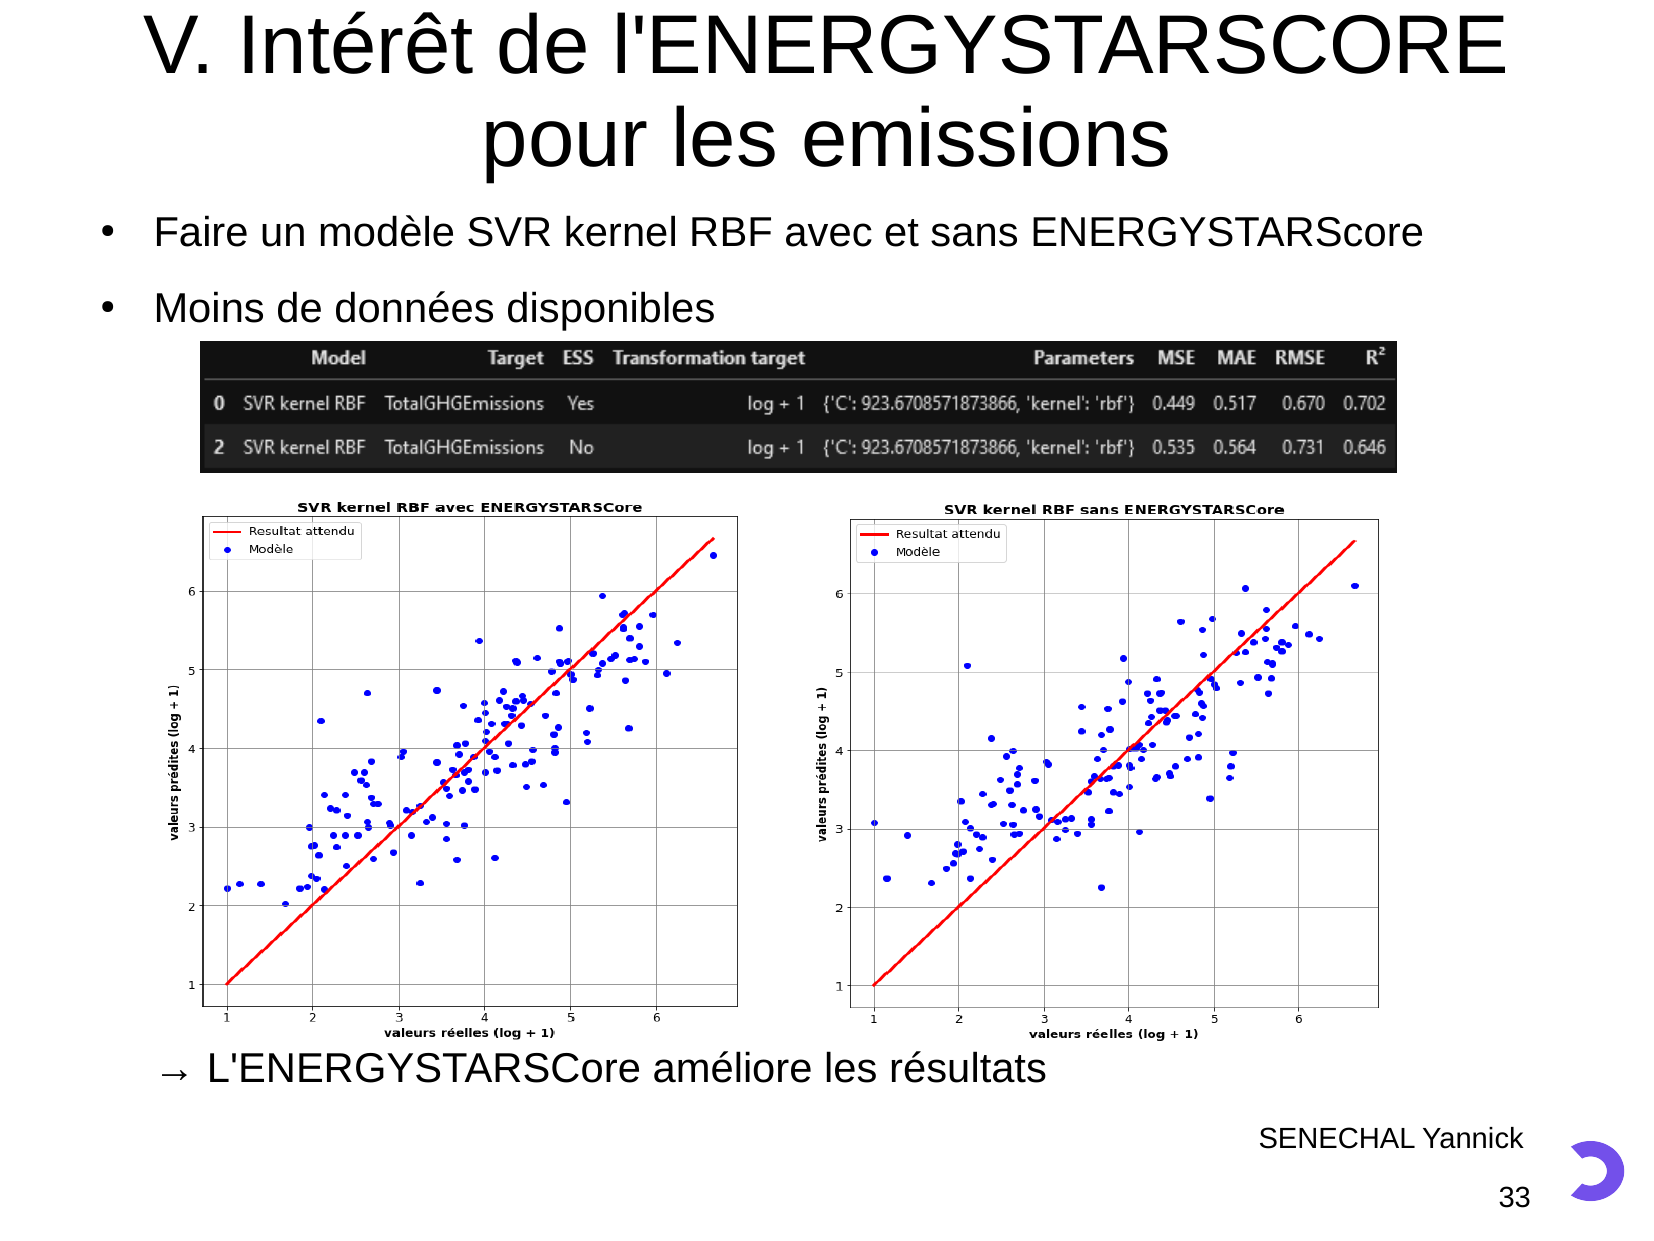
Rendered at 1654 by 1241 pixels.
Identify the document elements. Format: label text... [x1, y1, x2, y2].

picture [200, 341, 1397, 473]
title V. Intérêt de l'ENERGYSTARSCORE pour les emissions [82, 0, 1571, 196]
picture [814, 496, 1406, 1043]
picture [1539, 1125, 1642, 1217]
picture [165, 496, 768, 1040]
list Faire un modèle SVR kernel RBF avec et sans ENERGYSTARScore Moins de données disponibles → L'ENERGYSTARSCore améliore les résultats [82, 209, 1571, 1172]
